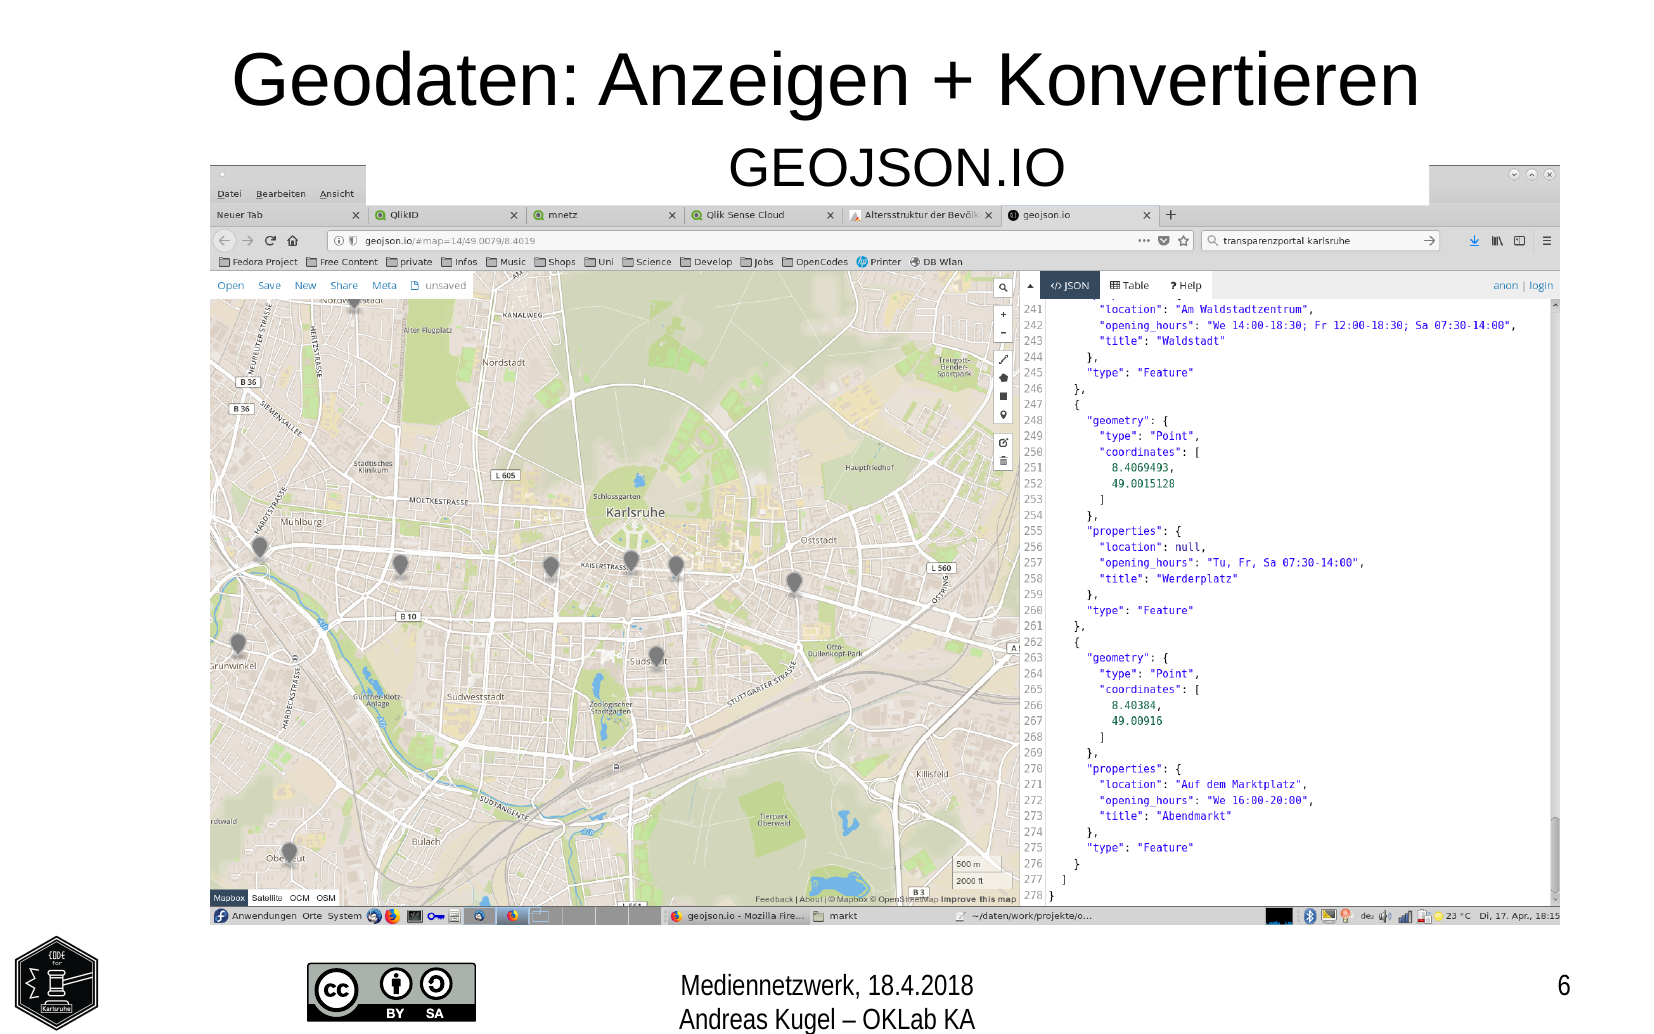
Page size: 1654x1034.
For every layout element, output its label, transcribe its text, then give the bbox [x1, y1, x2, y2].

picture [6, 933, 107, 1033]
title Geodaten: Anzeigen + Konvertieren [82, 17, 1571, 142]
text_box GEOJSON.IO [366, 129, 1430, 196]
picture [210, 165, 1560, 925]
